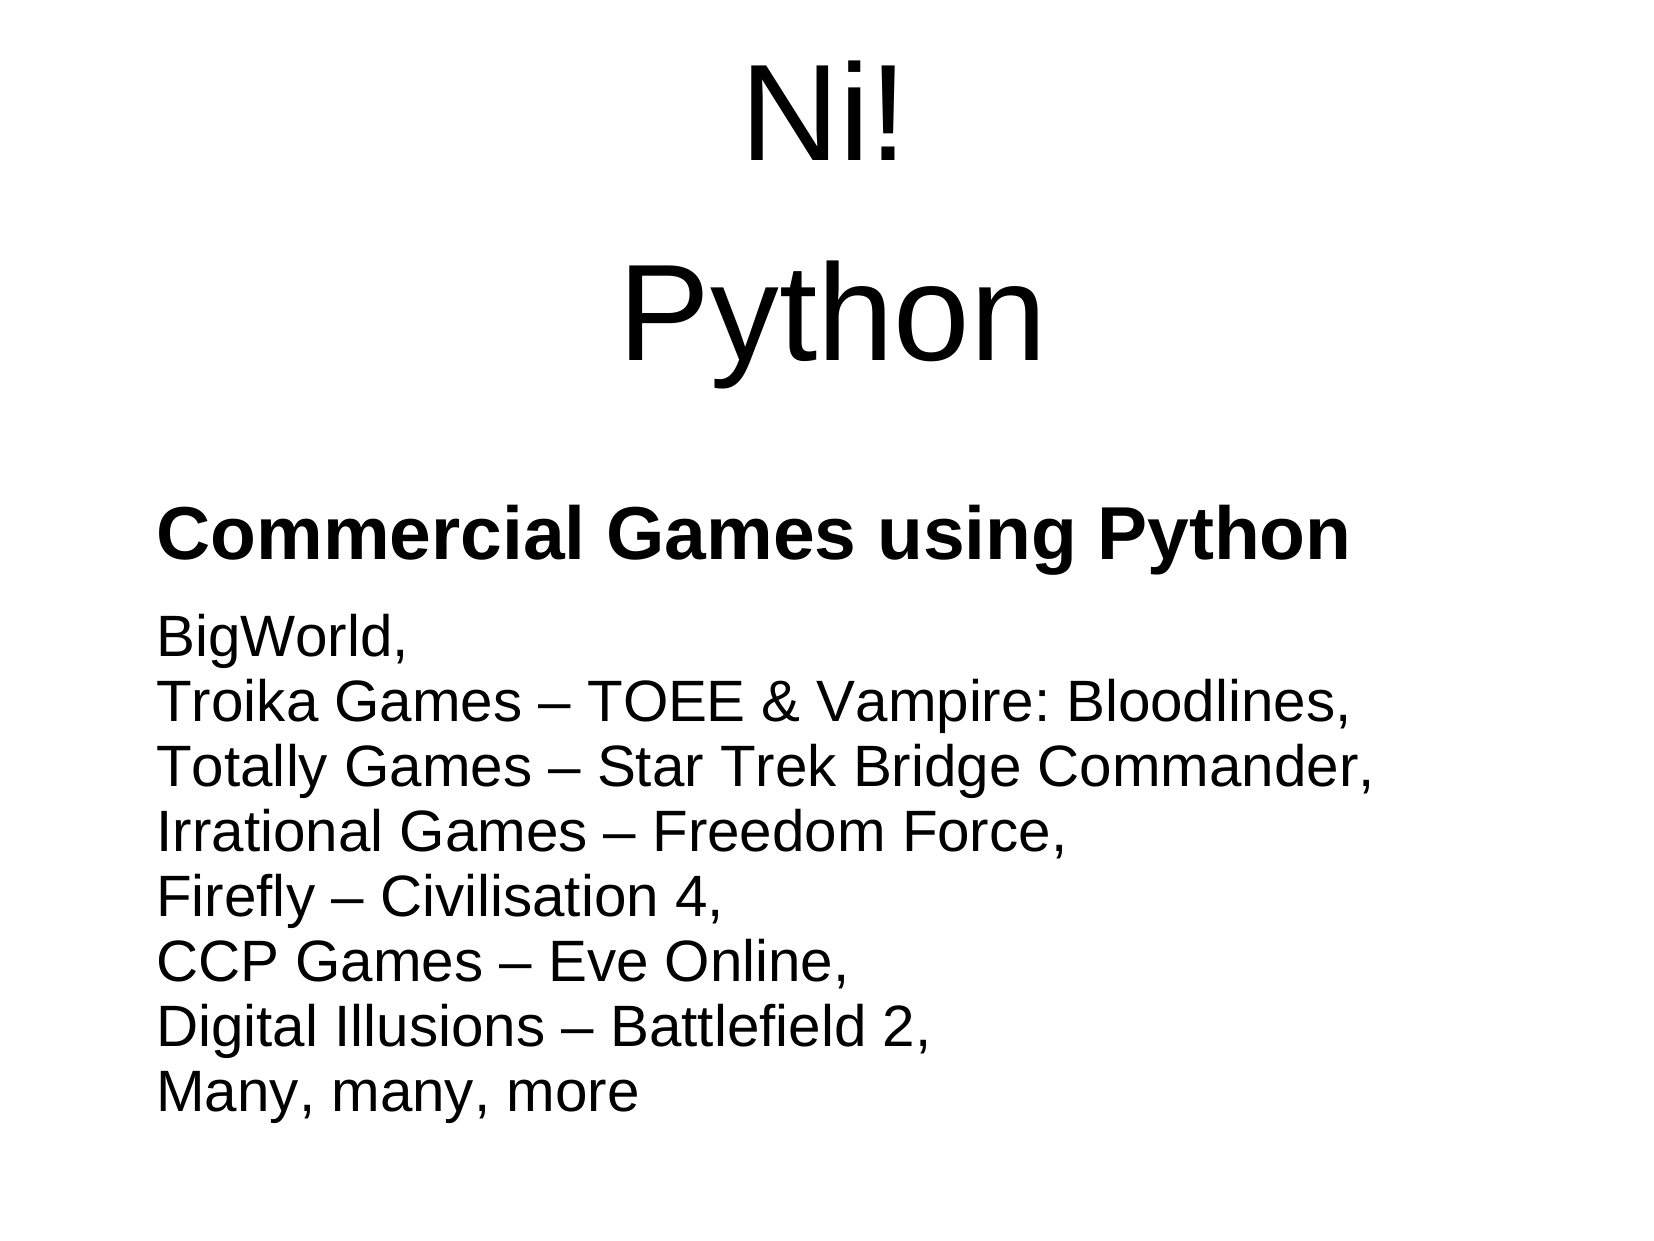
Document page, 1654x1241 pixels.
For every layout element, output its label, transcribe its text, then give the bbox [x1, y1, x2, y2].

list Python [118, 236, 1531, 484]
title Ni! [118, 16, 1531, 210]
text_box Commercial Games using Python BigWorld, Troika Games – TOEE & Vampire: Bloodlines, Totally Games – Star Trek Bridge Commander, Irrational Games – Freedom Force, Firefly – Civilisation 4, CCP Games – Eve Online, Digital Illusions – Battlefield 2, Many, many, more [118, 484, 1565, 1132]
